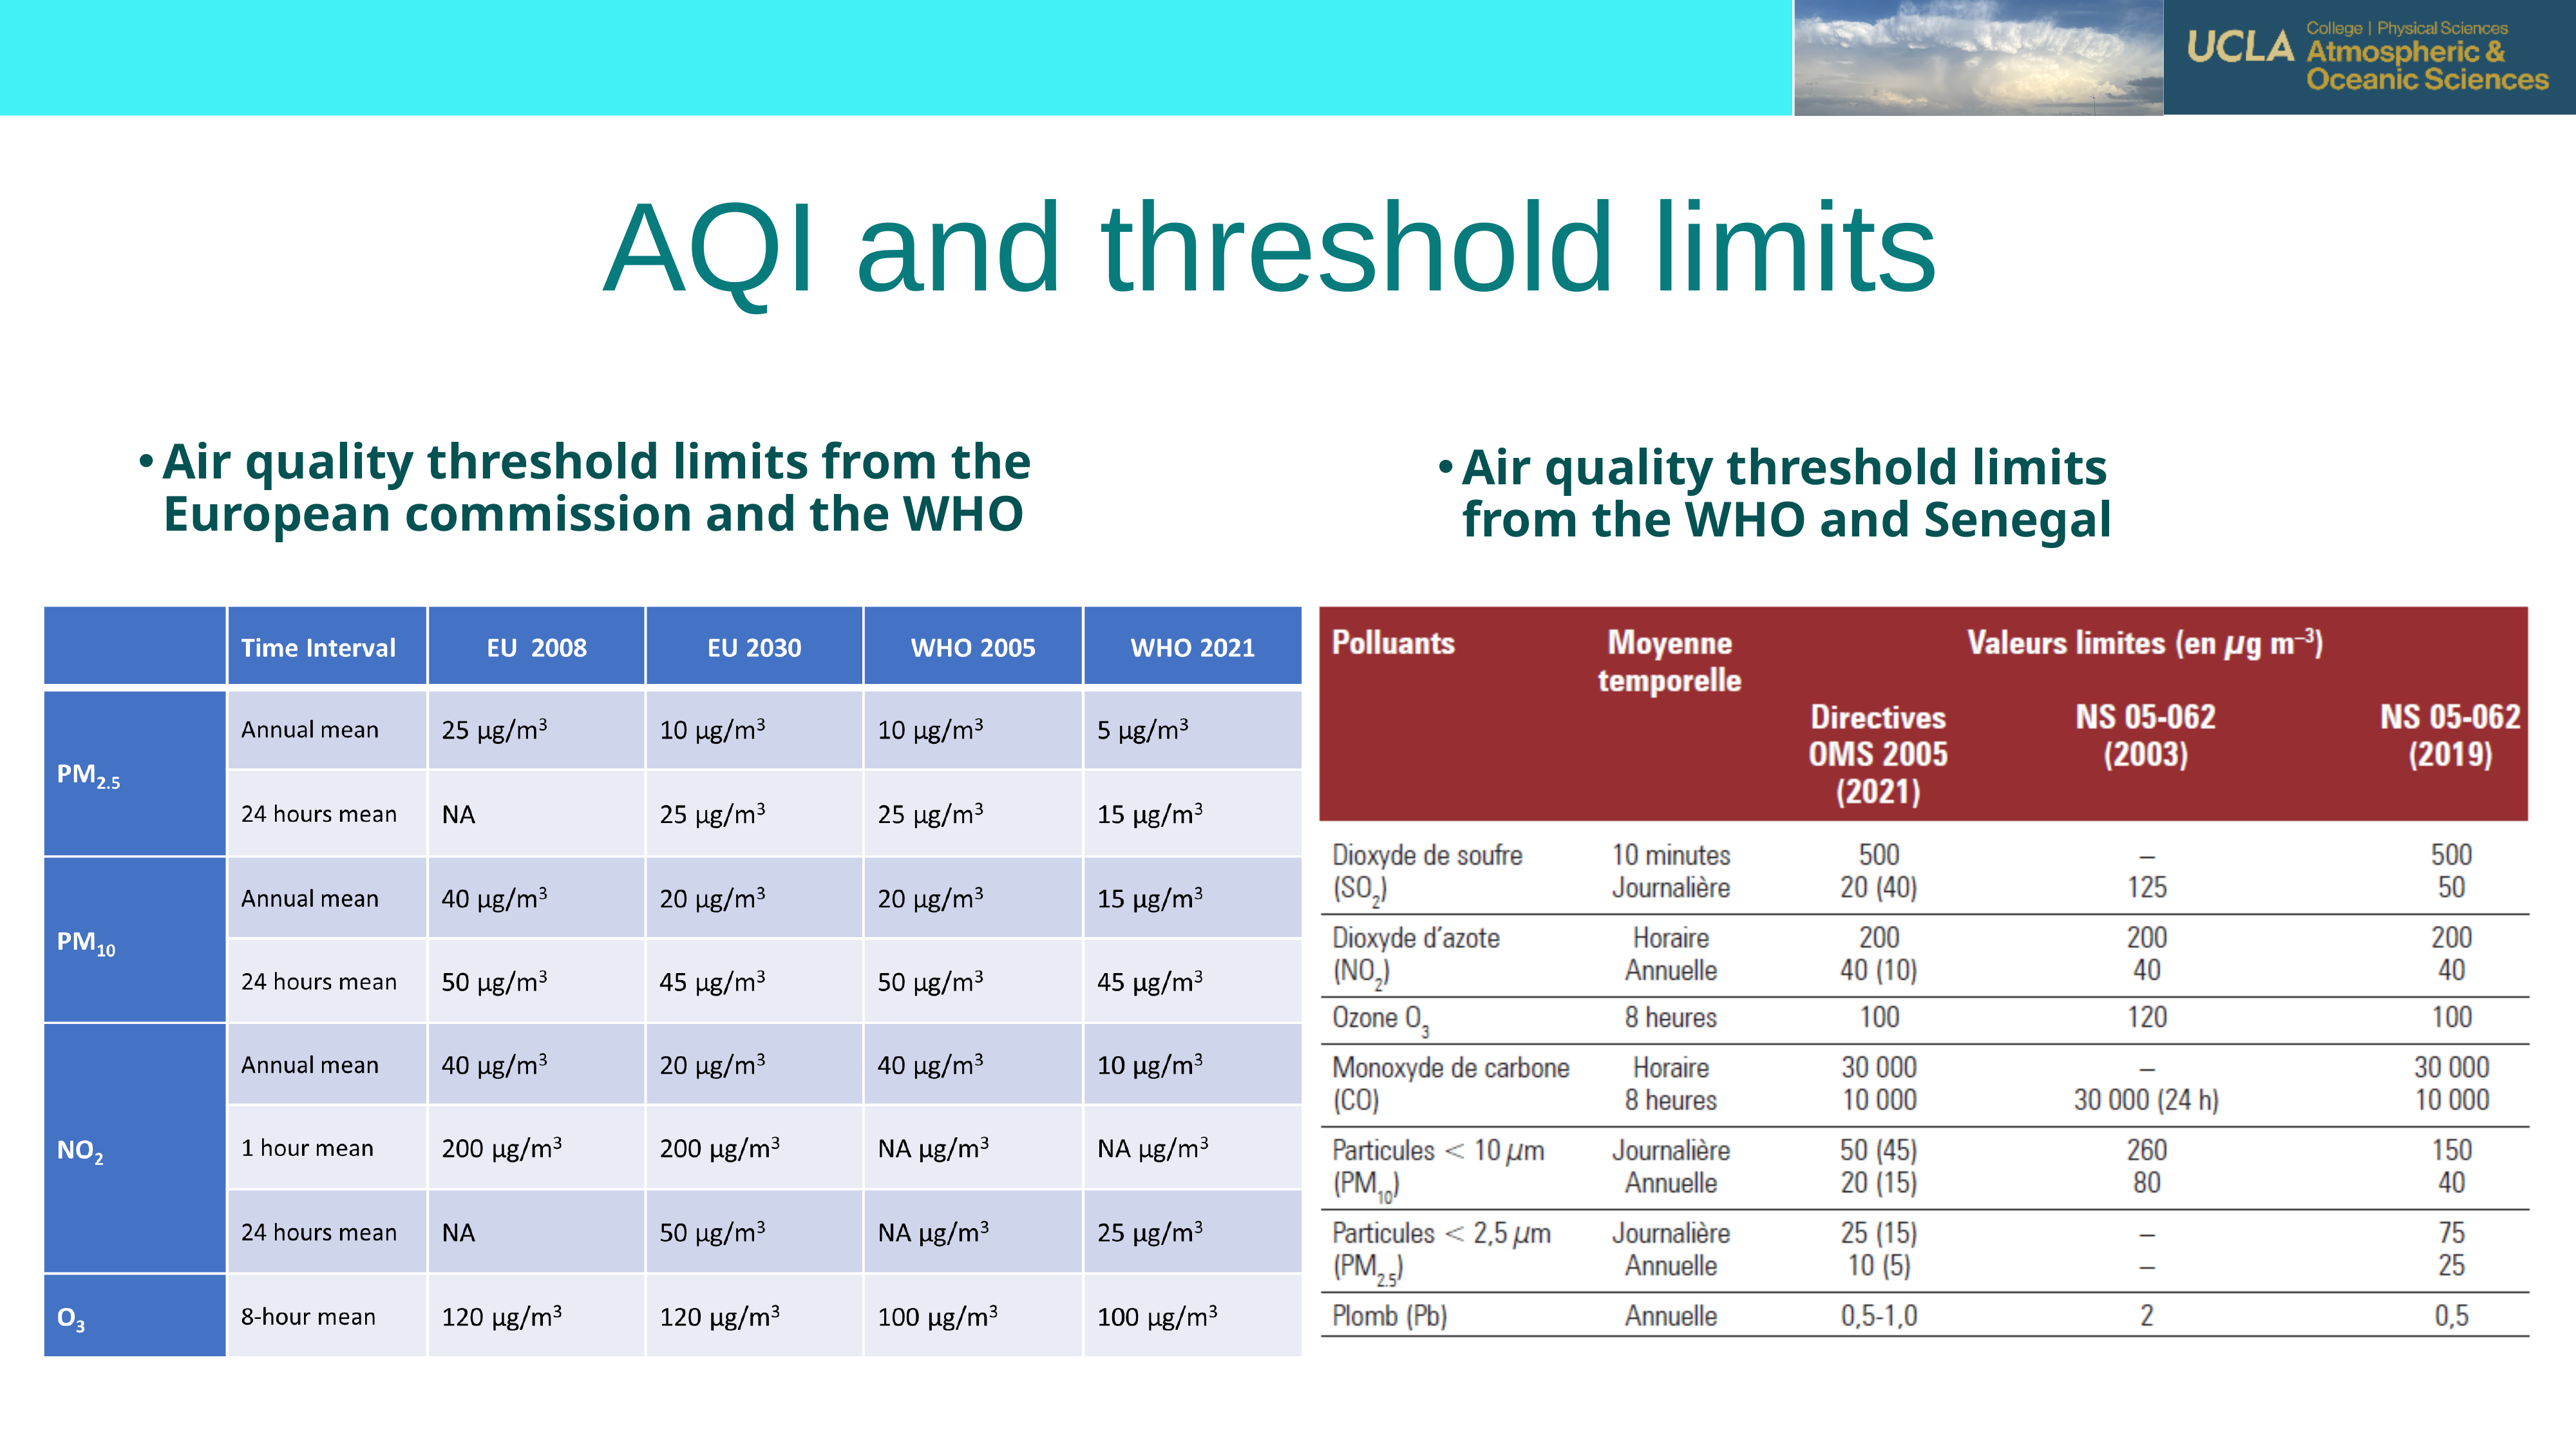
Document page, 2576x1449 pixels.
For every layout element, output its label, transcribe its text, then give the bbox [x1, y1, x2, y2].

text_box Air quality threshold limits from the WHO and Senegal [1428, 438, 2234, 574]
picture [1794, 0, 2576, 116]
picture [41, 593, 2535, 1360]
text_box Air quality threshold limits from the European commission and the WHO [129, 432, 1264, 538]
title AQI and threshold limits [195, 120, 2383, 326]
